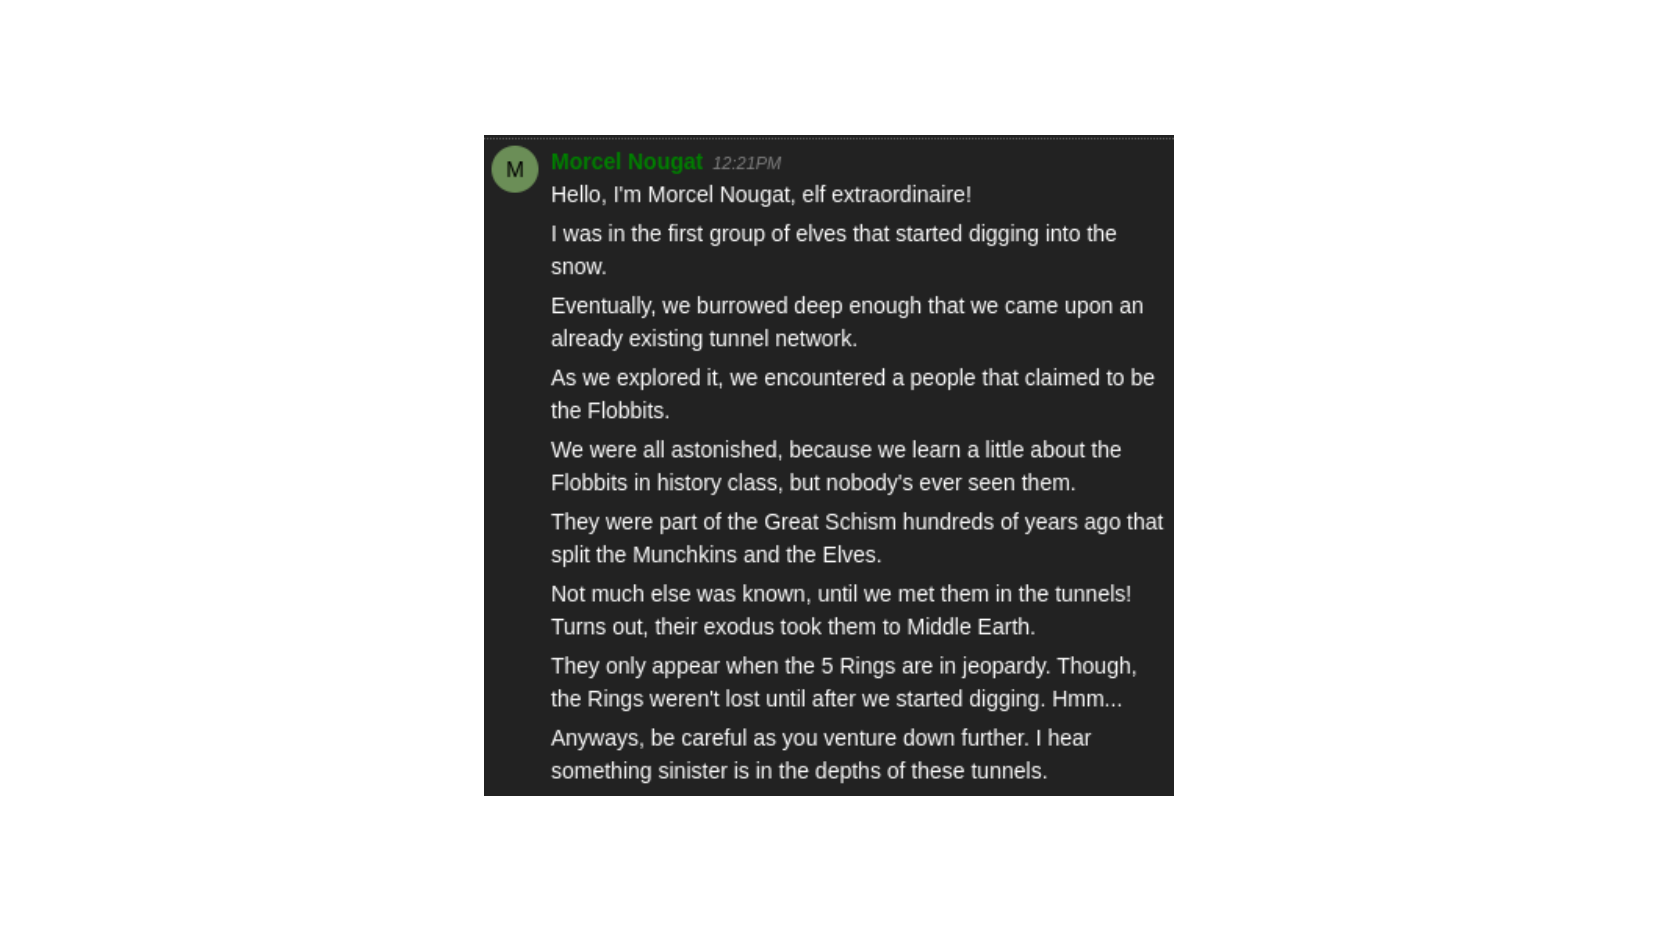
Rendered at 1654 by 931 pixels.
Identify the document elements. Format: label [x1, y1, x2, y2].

picture [484, 135, 1174, 796]
